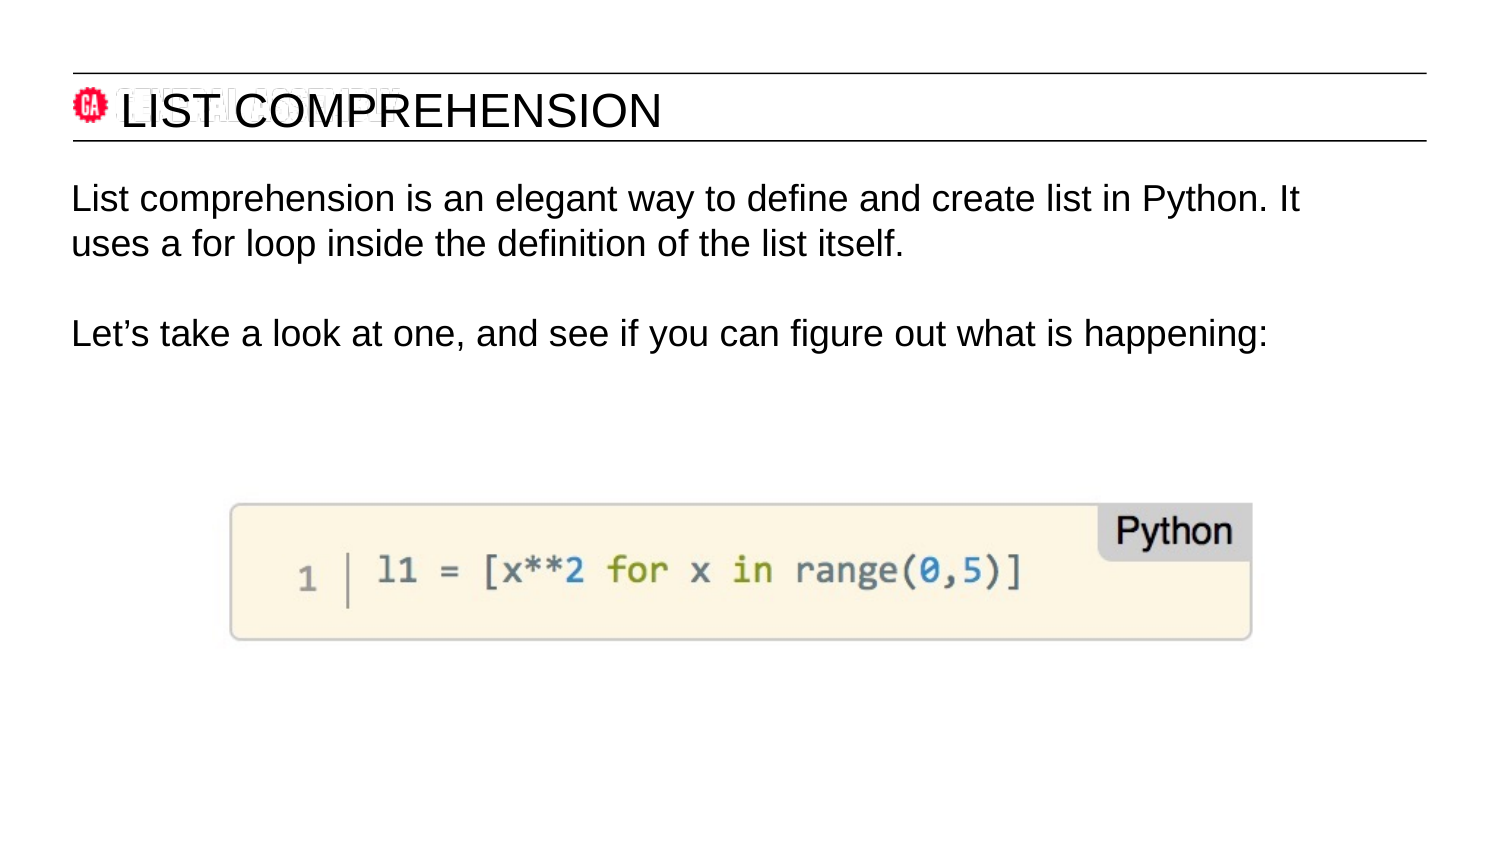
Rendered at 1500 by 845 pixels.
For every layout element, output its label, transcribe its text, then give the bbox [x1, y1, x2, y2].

picture [73, 87, 120, 123]
picture [212, 484, 1285, 675]
text_box LIST COMPREHENSION [120, 79, 1011, 129]
text_box List comprehension is an elegant way to define and create list in Python. It uses a for loop inside the definition of the list itself. Let’s take a look at one, and see if you can figure out what is happening: [70, 174, 1369, 407]
